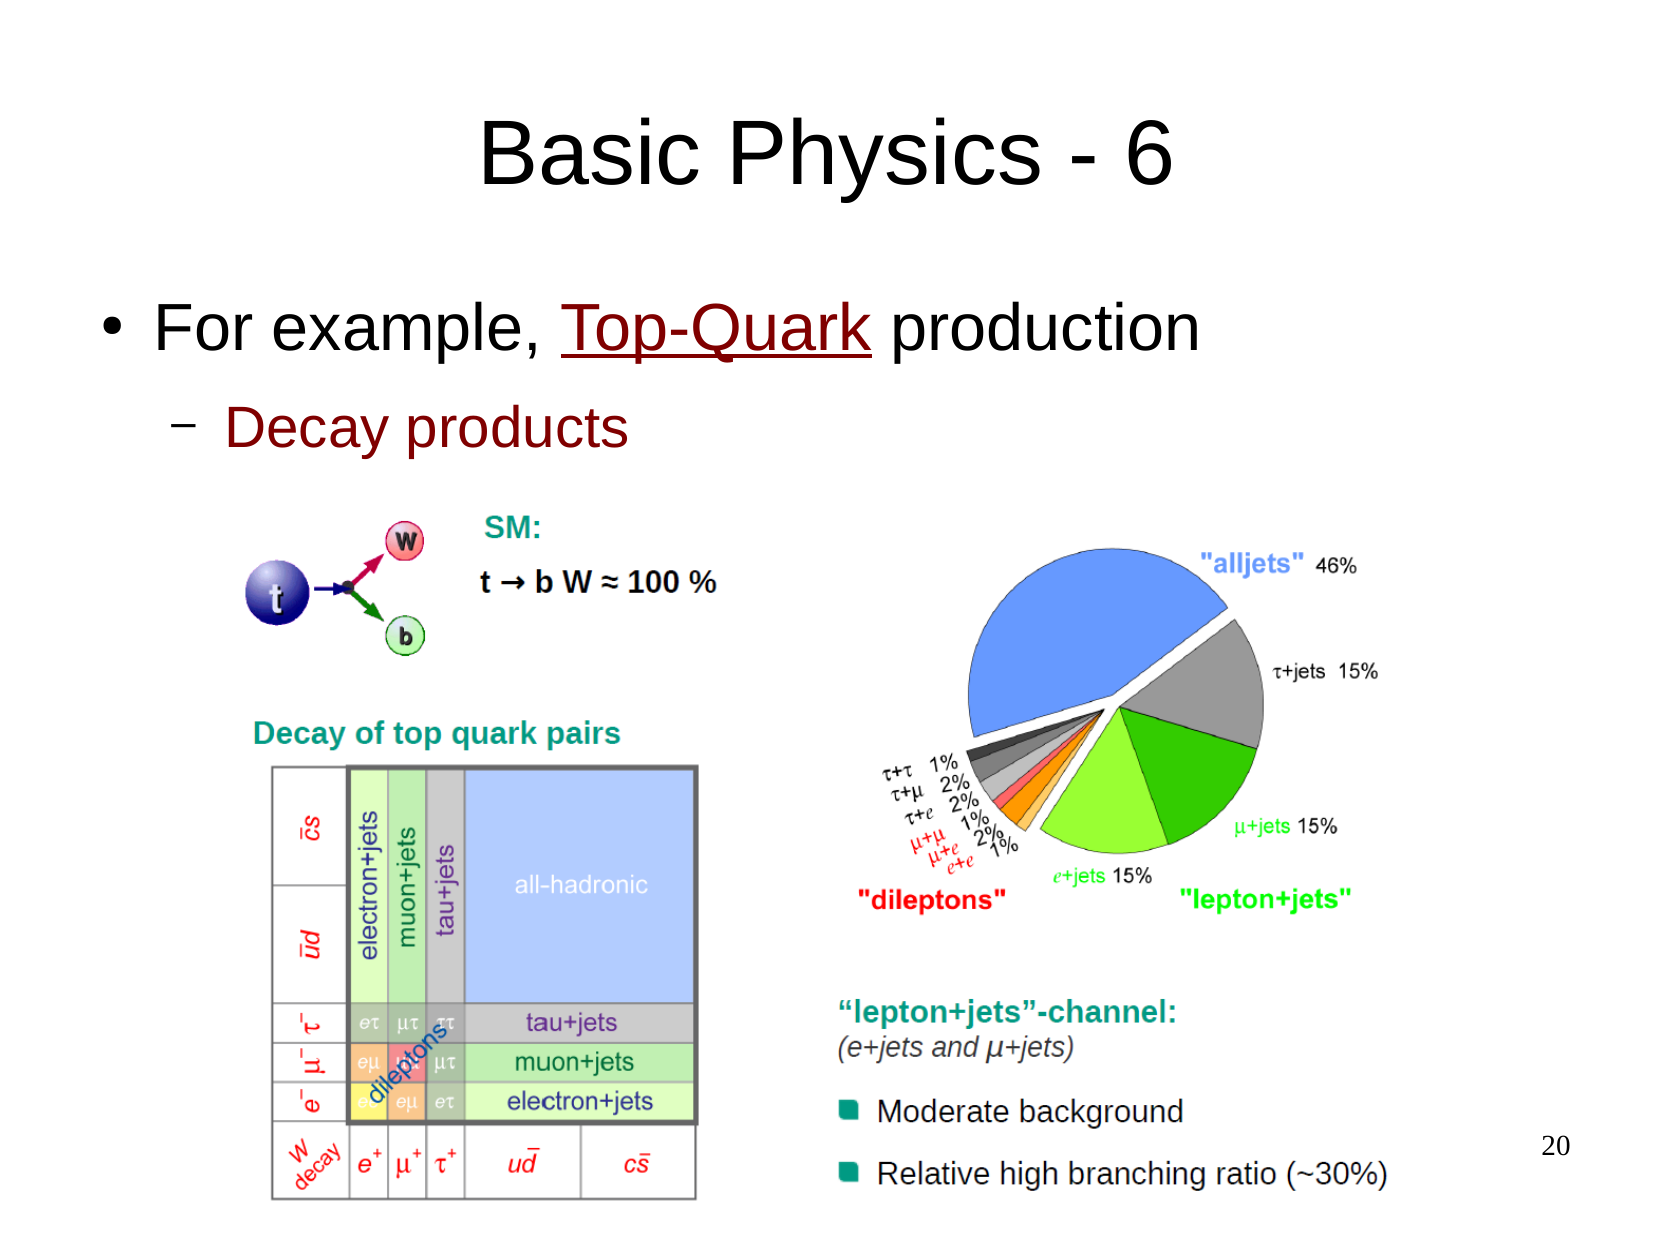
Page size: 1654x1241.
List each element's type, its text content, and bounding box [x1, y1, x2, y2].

picture [236, 476, 1401, 1208]
list For example, Top-Quark production Decay products [82, 290, 1571, 1010]
title Basic Physics - 6 [82, 49, 1571, 257]
